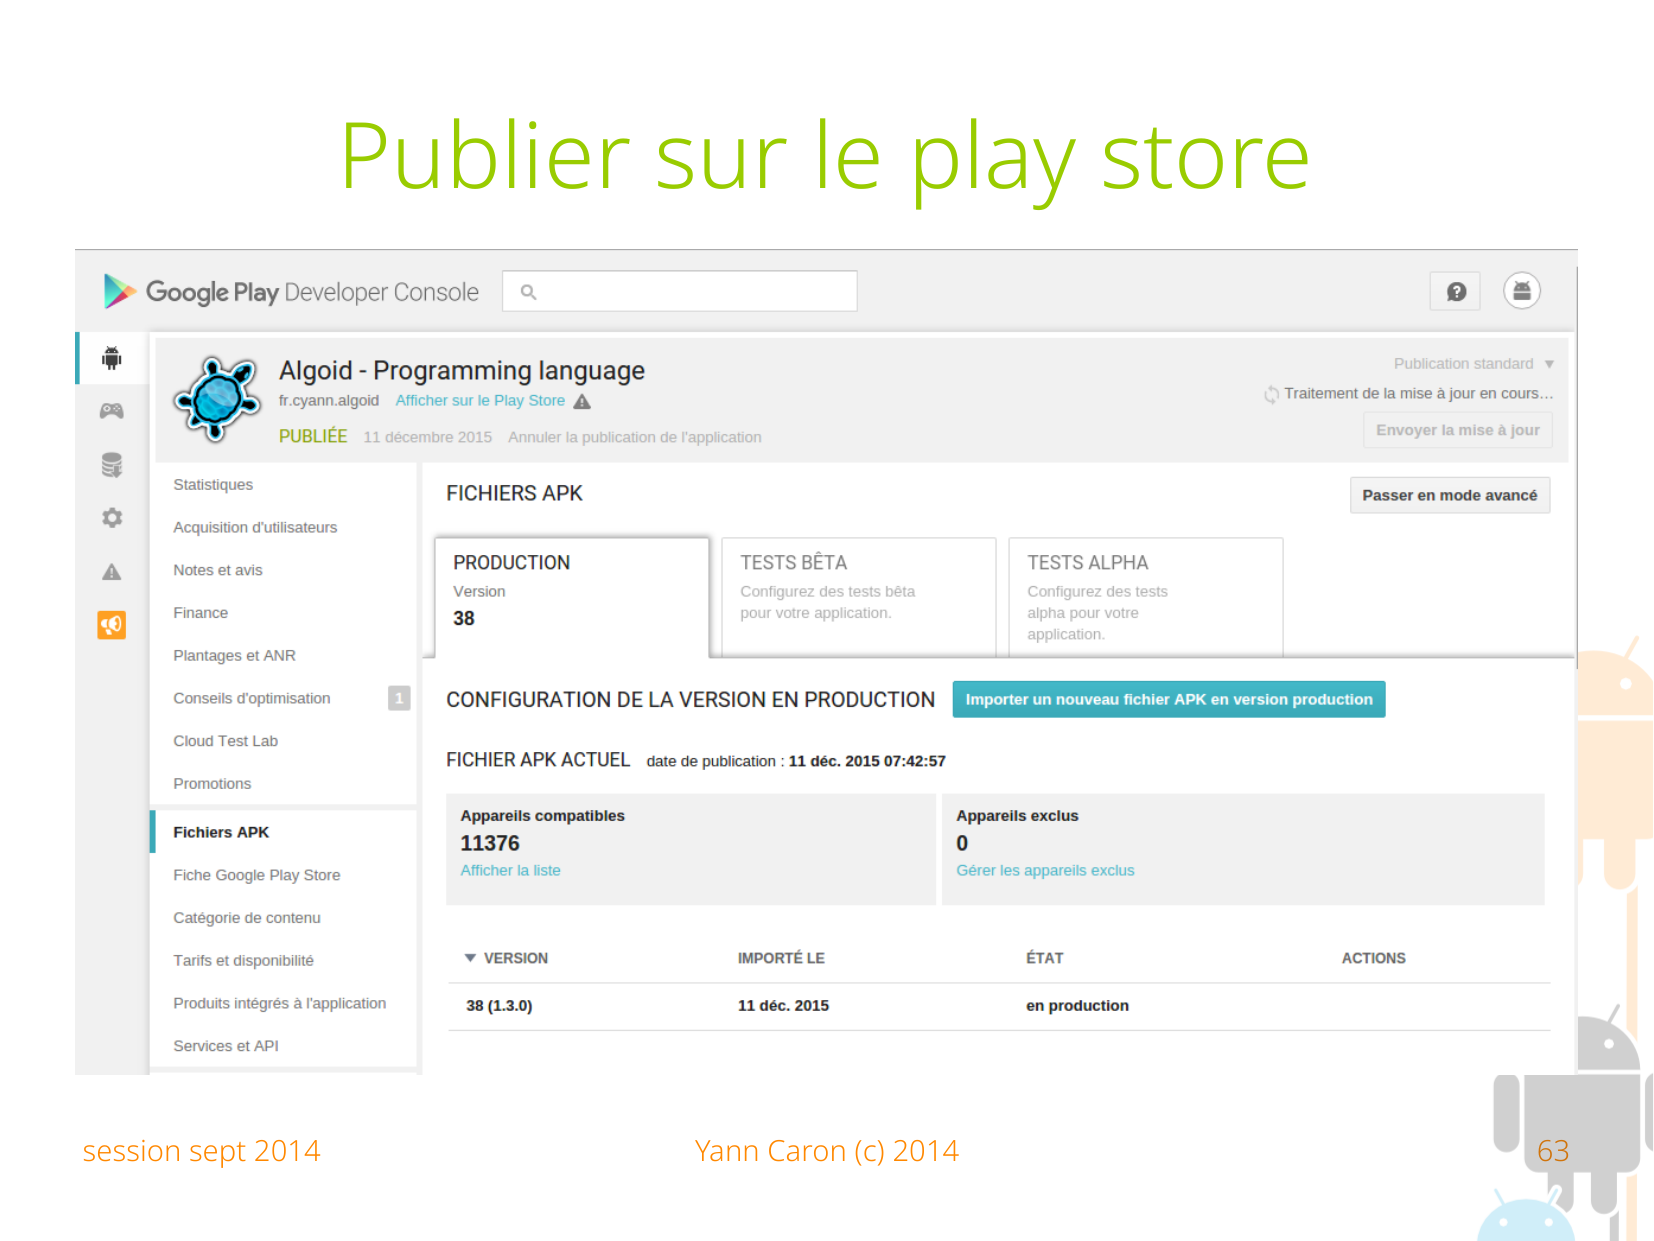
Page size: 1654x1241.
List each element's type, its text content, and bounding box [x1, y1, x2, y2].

title Publier sur le play store [82, 49, 1571, 249]
picture [75, 249, 1654, 1241]
